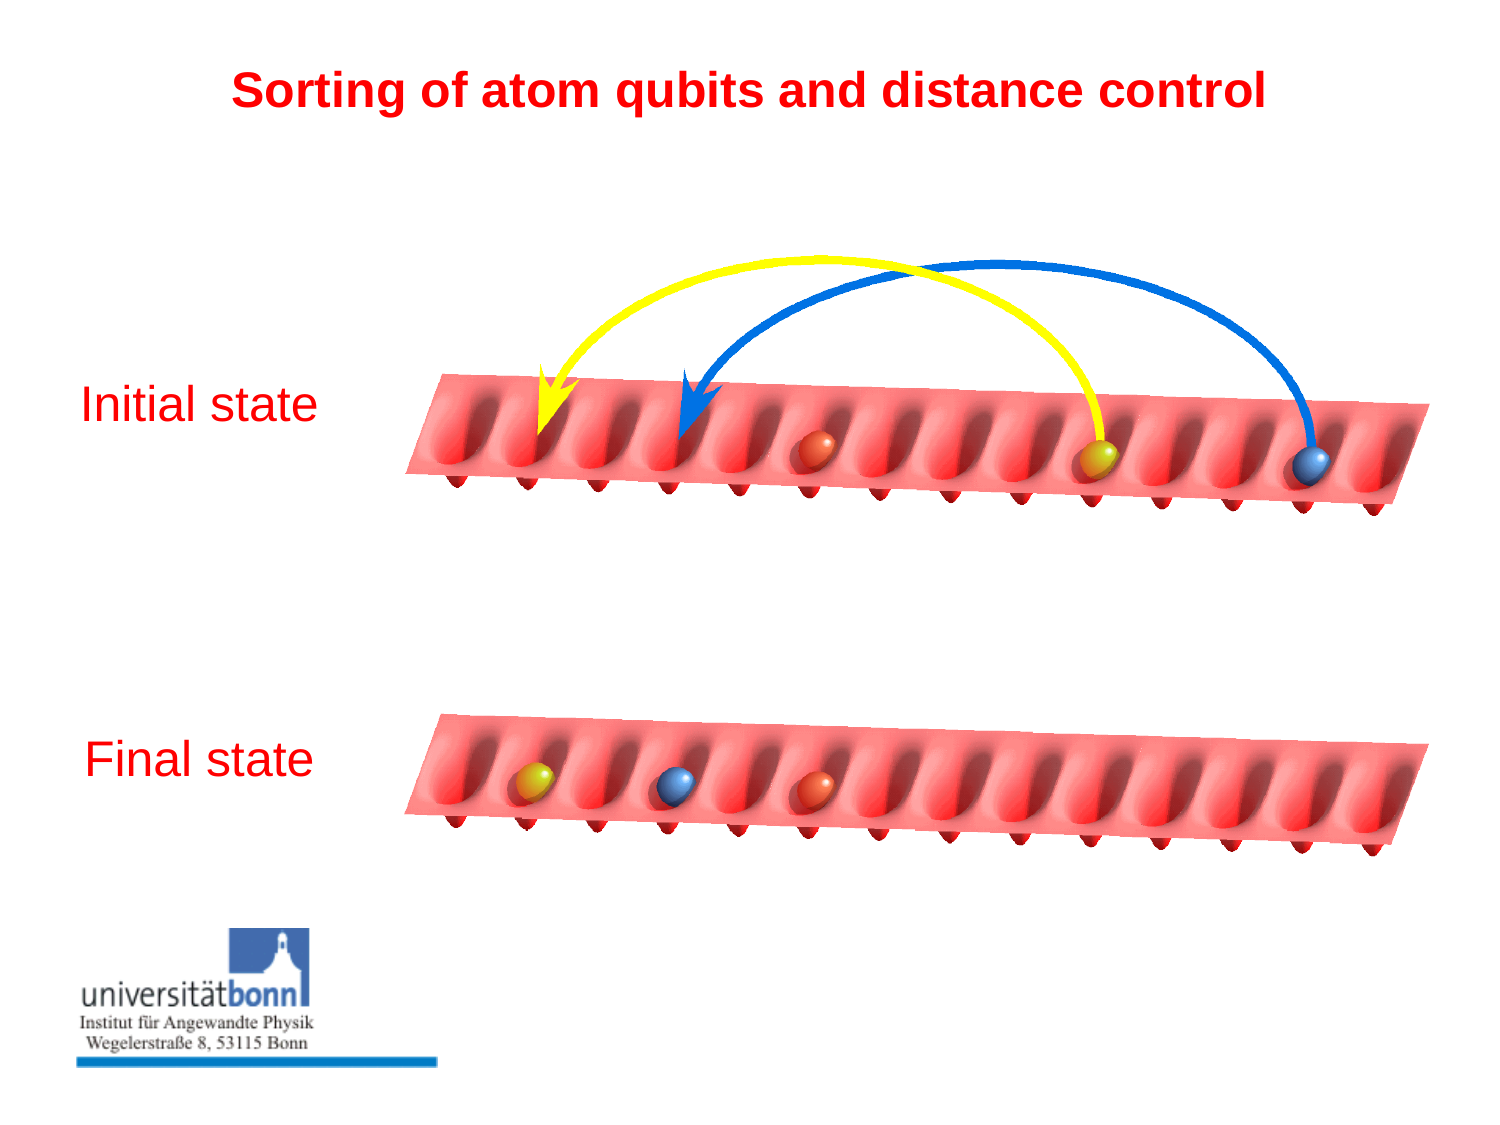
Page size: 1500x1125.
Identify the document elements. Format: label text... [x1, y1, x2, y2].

picture [76, 928, 438, 1068]
text_box Sorting of atom qubits and distance control [87, 49, 1413, 126]
picture [399, 255, 1438, 861]
text_box Final state [69, 718, 330, 795]
text_box Initial state [65, 364, 334, 440]
